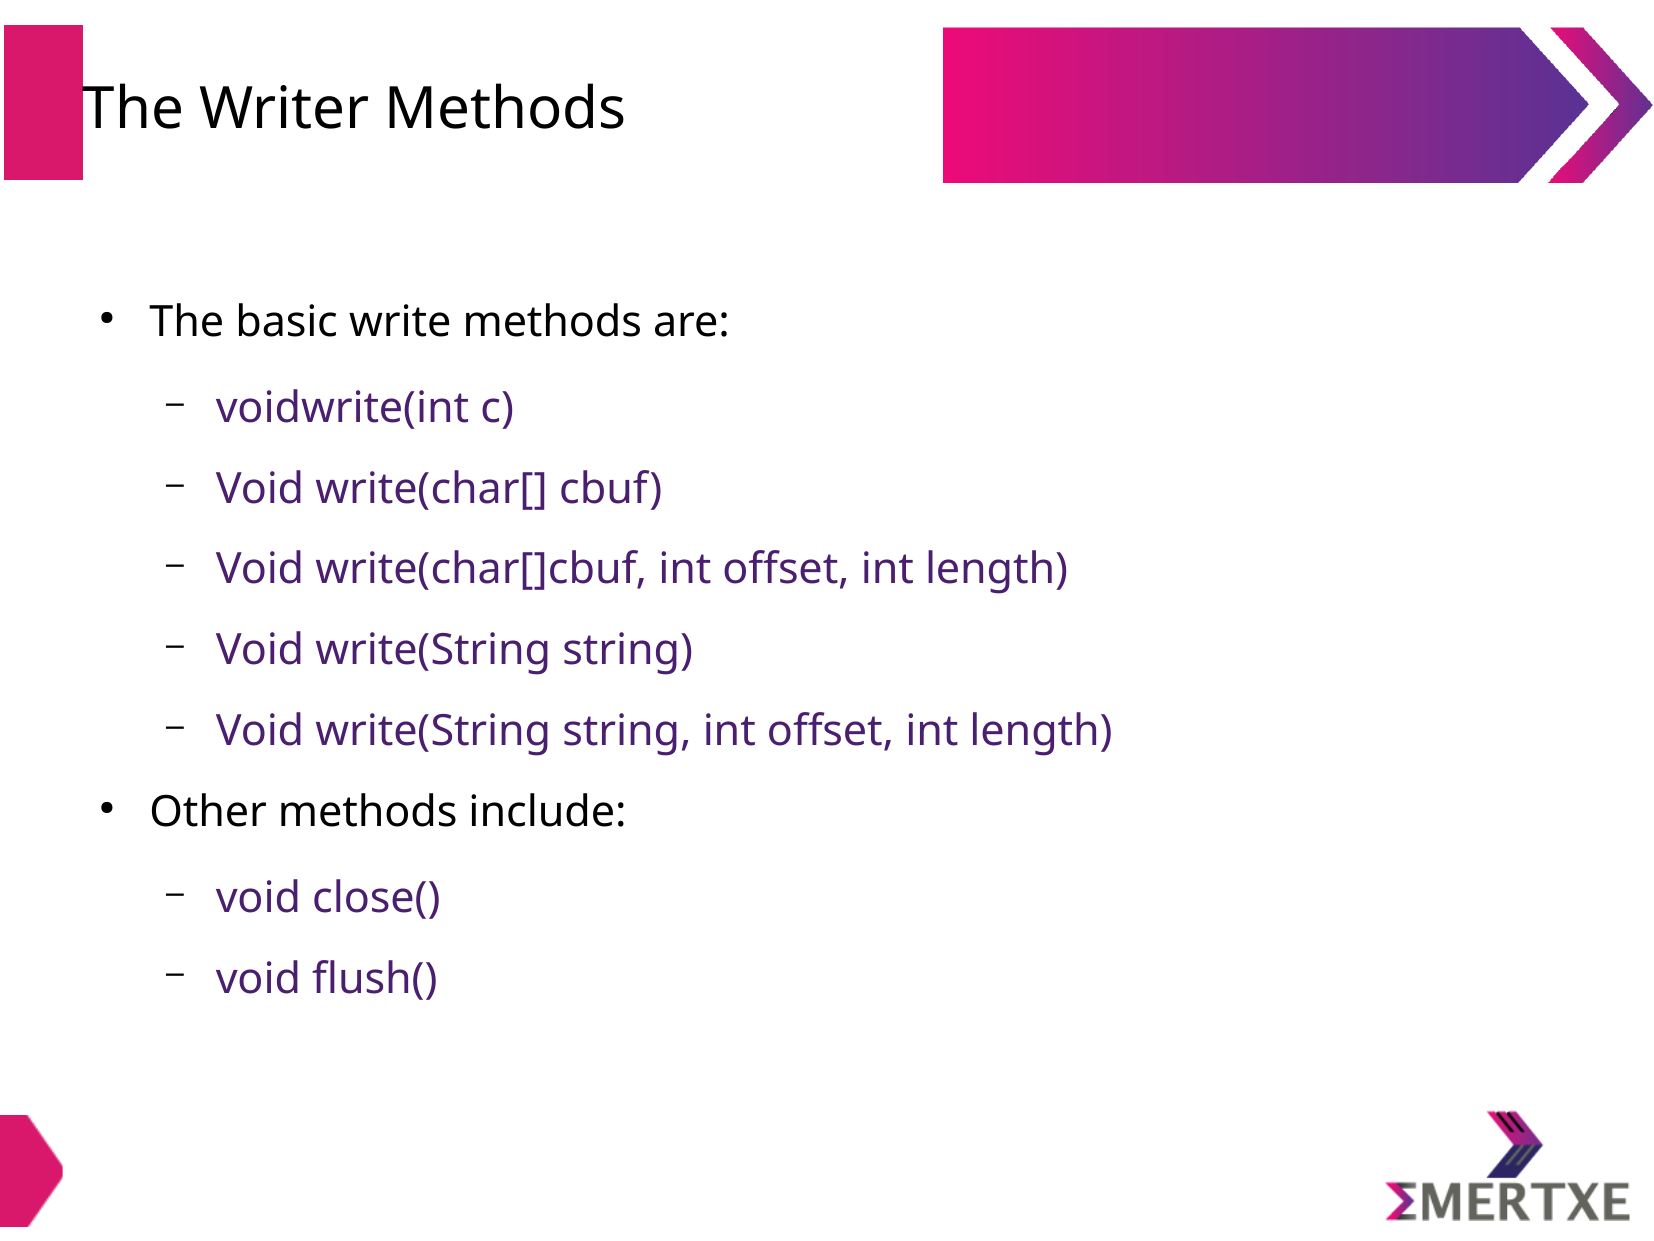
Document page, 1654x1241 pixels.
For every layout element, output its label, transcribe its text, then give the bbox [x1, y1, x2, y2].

picture [1385, 1107, 1631, 1221]
title The Writer Methods [82, 2, 1571, 210]
list The basic write methods are: voidwrite(int c) Void write(char[] cbuf) Void write(char[]cbuf, int offset, int length) Void write(String string) Void write(String string, int offset, int length) Other methods include: void close() void flush() [82, 290, 1571, 1010]
picture [1571, 27, 1653, 183]
